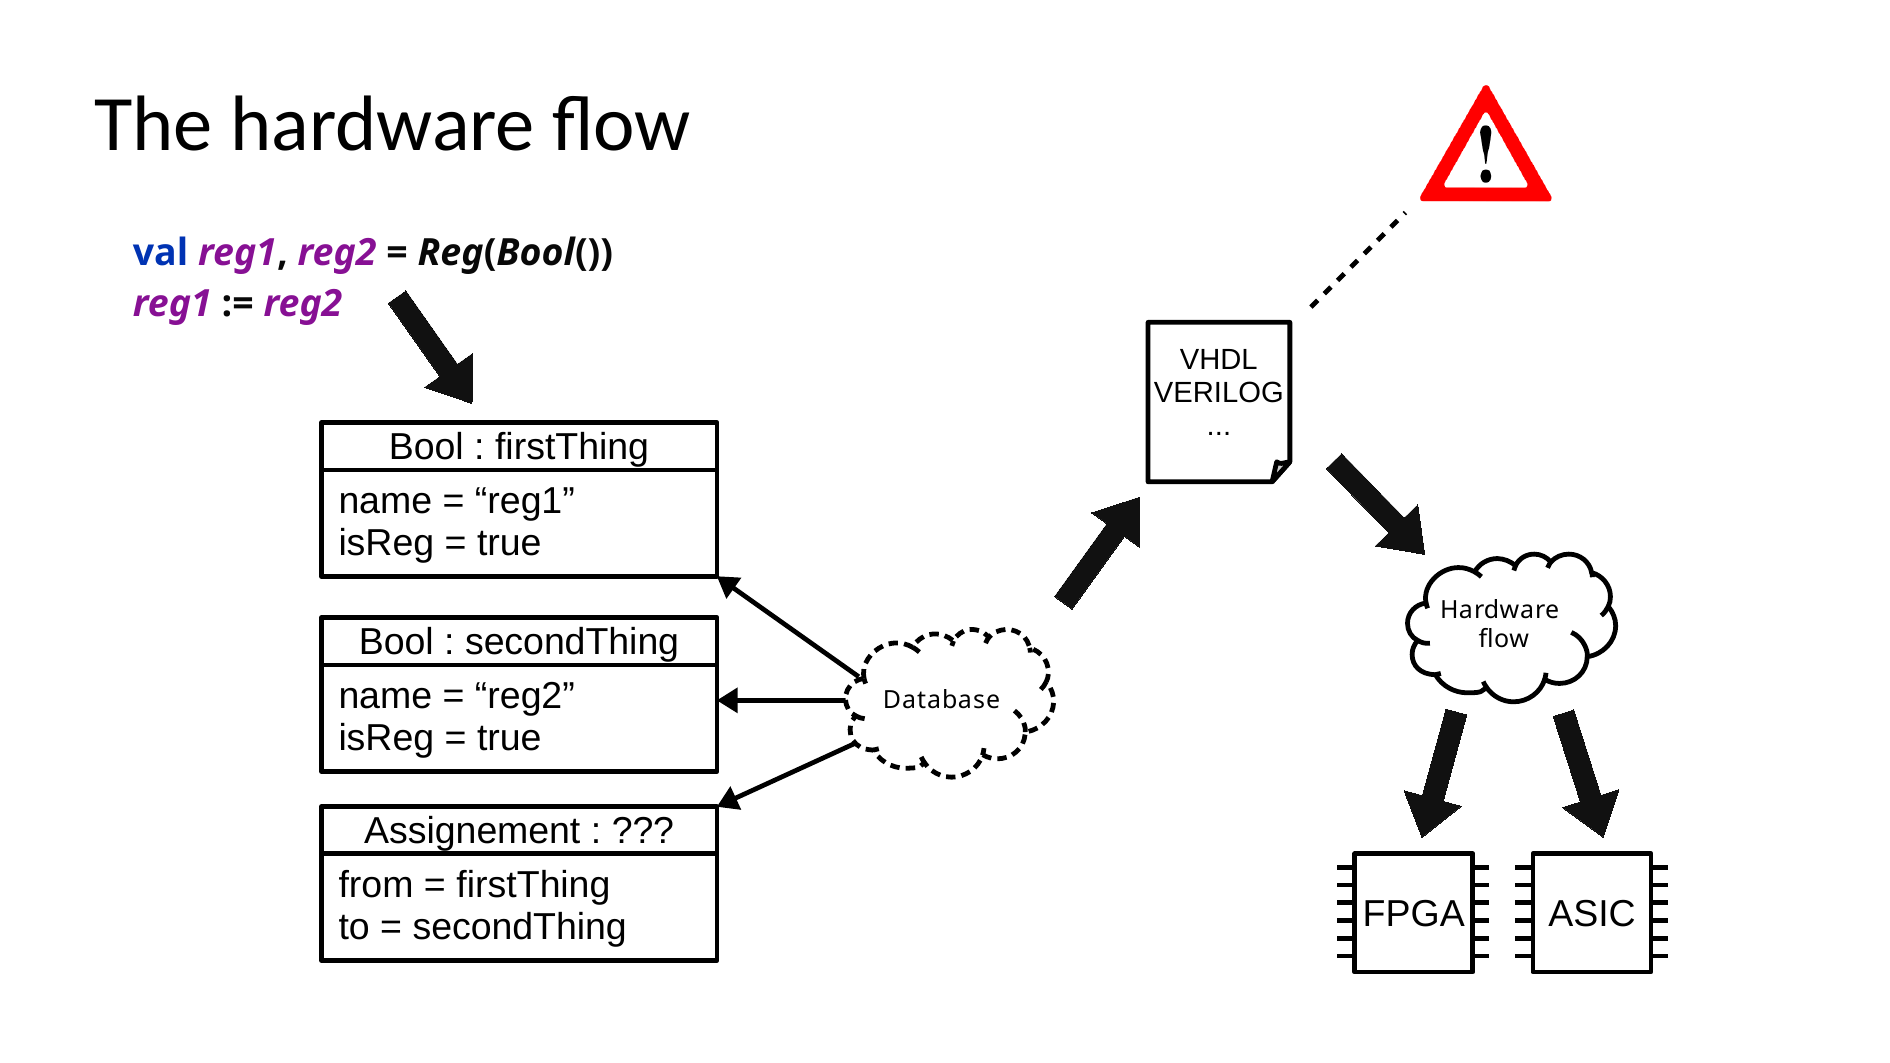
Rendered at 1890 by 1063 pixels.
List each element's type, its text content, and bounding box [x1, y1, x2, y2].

text_box [1404, 709, 1467, 838]
text_box val reg1, reg2 = Reg(Bool()) reg1 := reg2 [118, 218, 674, 346]
text_box [388, 290, 473, 404]
picture [1334, 851, 1671, 975]
picture [1145, 319, 1293, 485]
picture [318, 420, 1057, 963]
picture [1417, 82, 1563, 213]
text_box [1553, 709, 1619, 838]
text_box [1326, 453, 1425, 555]
picture [1405, 551, 1619, 705]
text_box [1054, 497, 1140, 610]
title The hardware flow [94, 42, 1796, 220]
